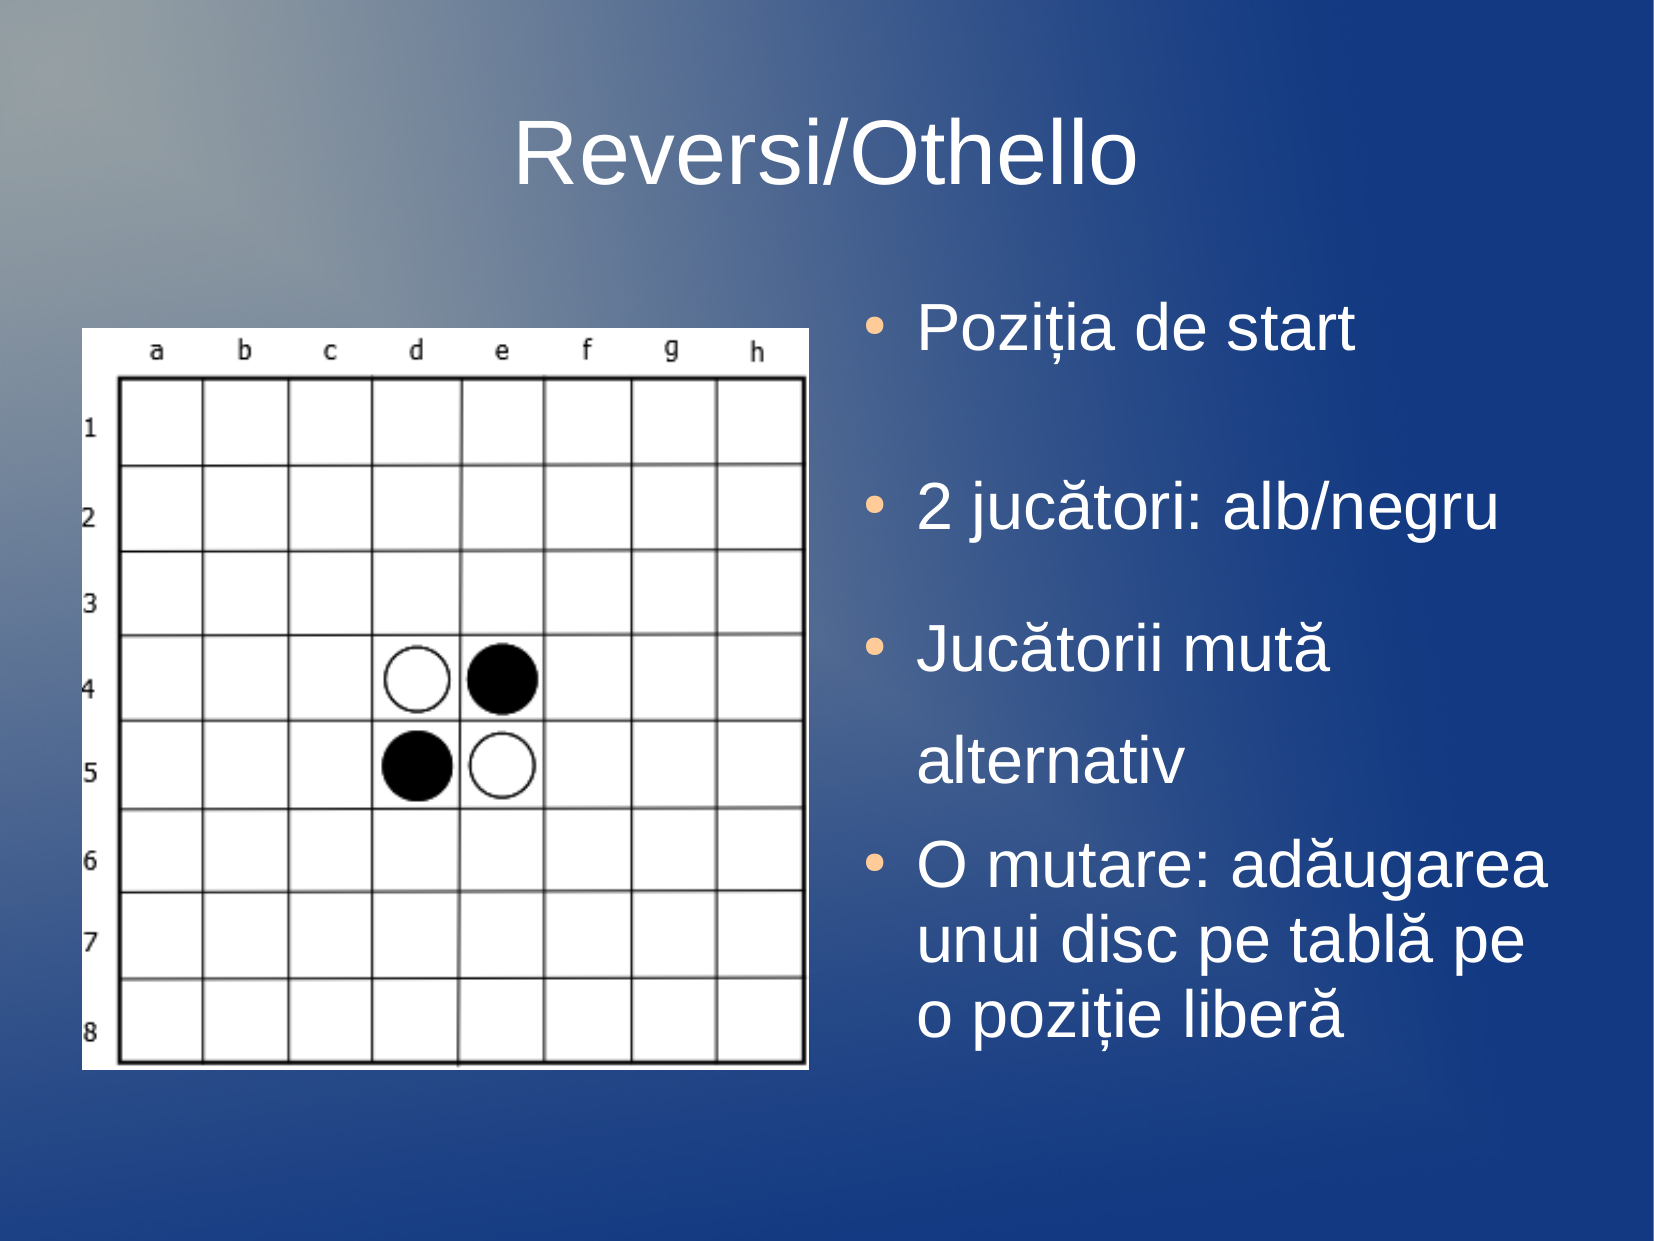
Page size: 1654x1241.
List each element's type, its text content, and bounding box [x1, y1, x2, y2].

title Reversi/Othello [82, 49, 1571, 257]
picture [0, 0, 1654, 1241]
list Poziția de start 2 jucători: alb/negru Jucătorii mută alternativ O mutare: adăugarea unui disc pe tablă pe o poziție liberă [845, 290, 1572, 1109]
